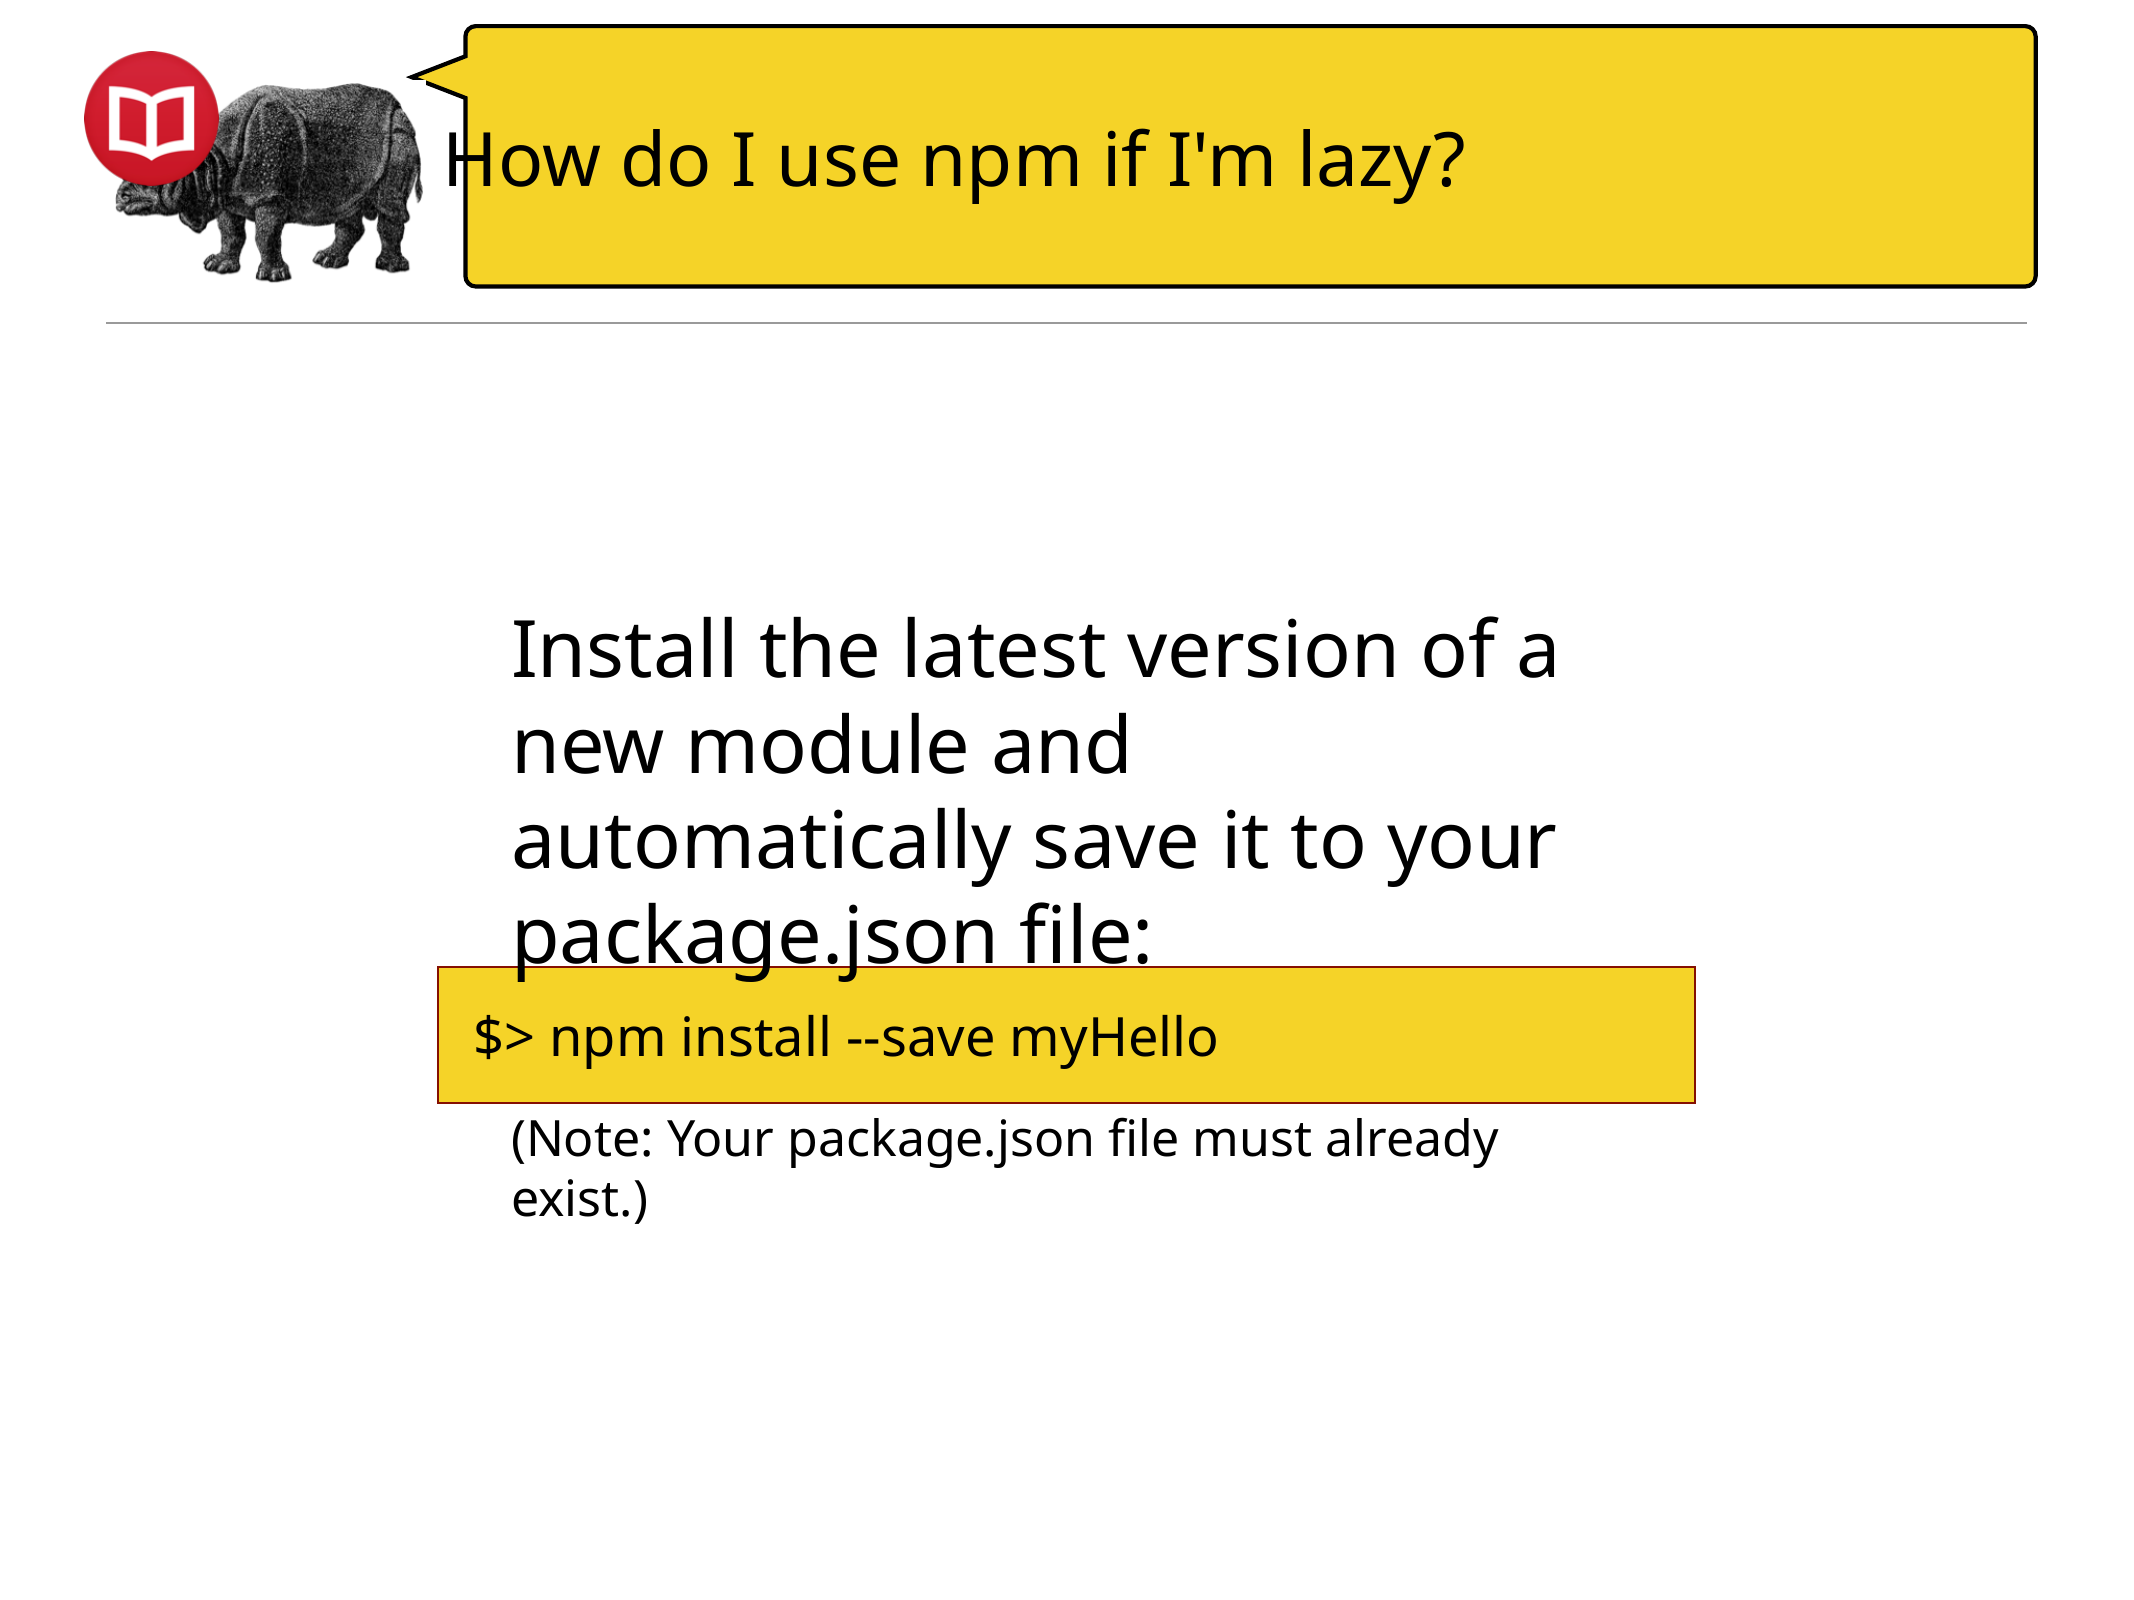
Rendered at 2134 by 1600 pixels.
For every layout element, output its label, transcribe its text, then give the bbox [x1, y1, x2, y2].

text_box $> npm install --save myHello [438, 966, 1695, 1103]
picture [84, 51, 426, 287]
text_box (Note: Your package.json file must already exist.) [502, 1098, 1631, 1236]
text_box Install the latest version of a new module and automatically save it to your package.json file: [502, 590, 1631, 988]
text_box How do I use npm if I'm lazy? [411, 26, 2036, 287]
